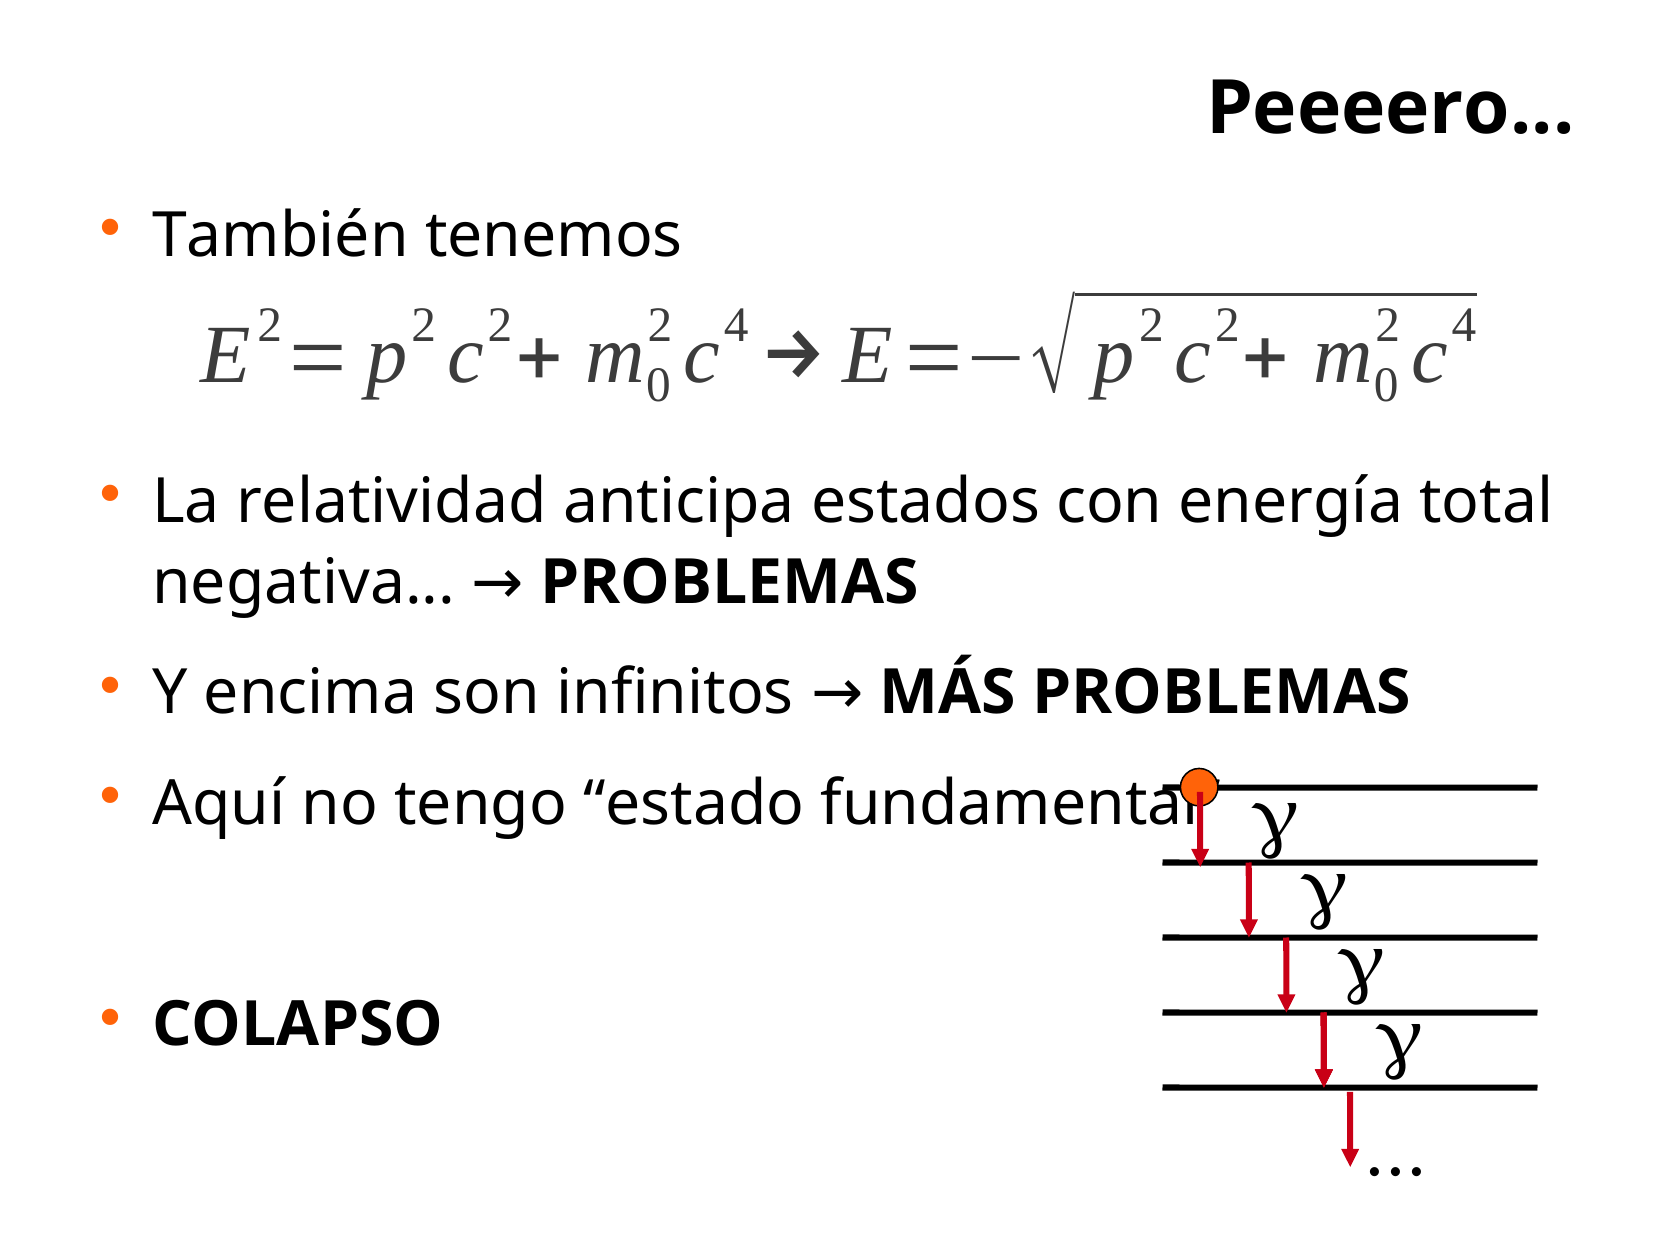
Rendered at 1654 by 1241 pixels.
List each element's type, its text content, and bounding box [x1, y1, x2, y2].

text_box  [1389, 1062, 1399, 1076]
text_box  [1361, 970, 1426, 1083]
chart [187, 288, 1485, 414]
title Peeeero... [86, 49, 1575, 151]
text_box [1180, 768, 1218, 806]
text_box  [1237, 749, 1302, 905]
text_box  [1314, 912, 1324, 926]
text_box  [1323, 895, 1388, 1051]
text_box  [1351, 987, 1361, 1001]
list También tenemos La relatividad anticipa estados con energía total negativa... → PROBLEMAS Y encima son infinitos → MÁS PROBLEMAS Aquí no tengo “estado fundamental” COLAPSO [82, 187, 1571, 1163]
text_box  [1349, 1083, 1538, 1238]
text_box  [1286, 820, 1351, 976]
